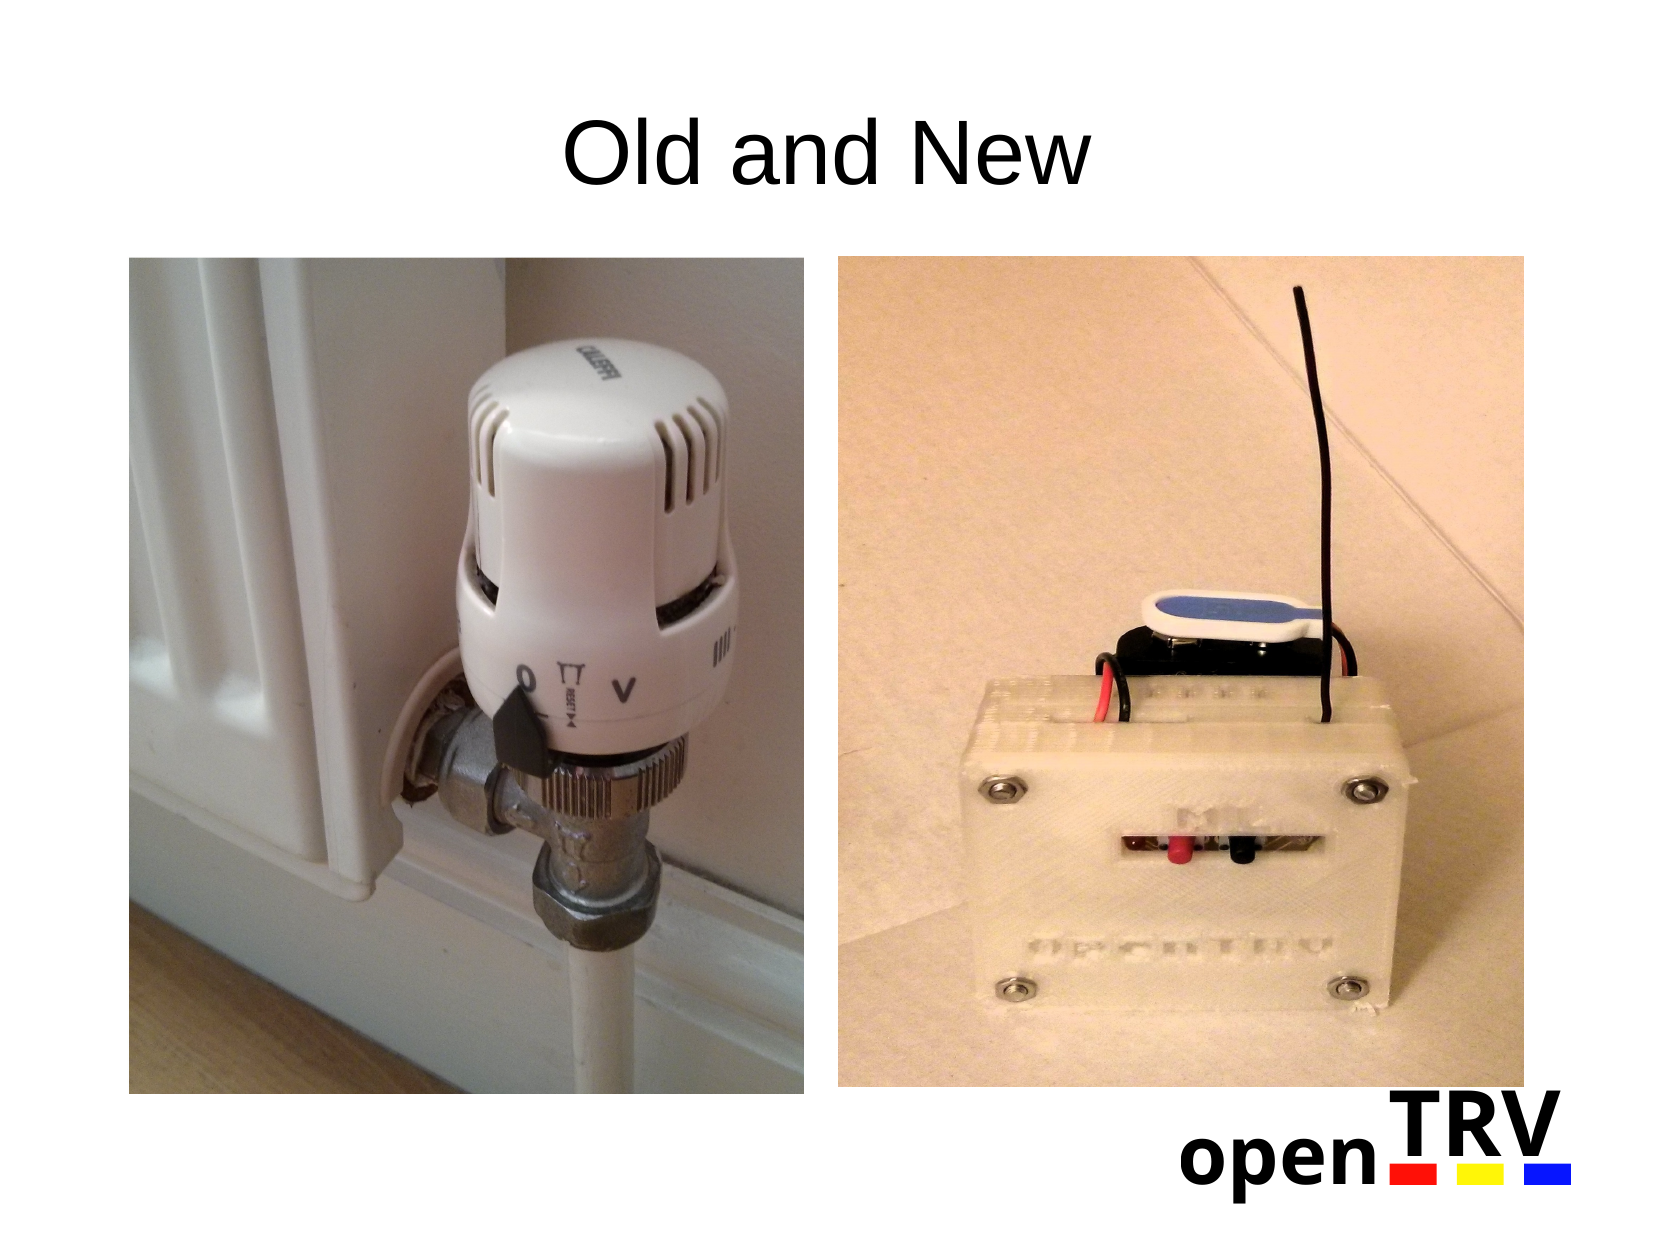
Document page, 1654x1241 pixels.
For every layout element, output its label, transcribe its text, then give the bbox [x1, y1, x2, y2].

title Old and New [82, 49, 1571, 257]
picture [838, 256, 1524, 1087]
picture [127, 256, 804, 1094]
